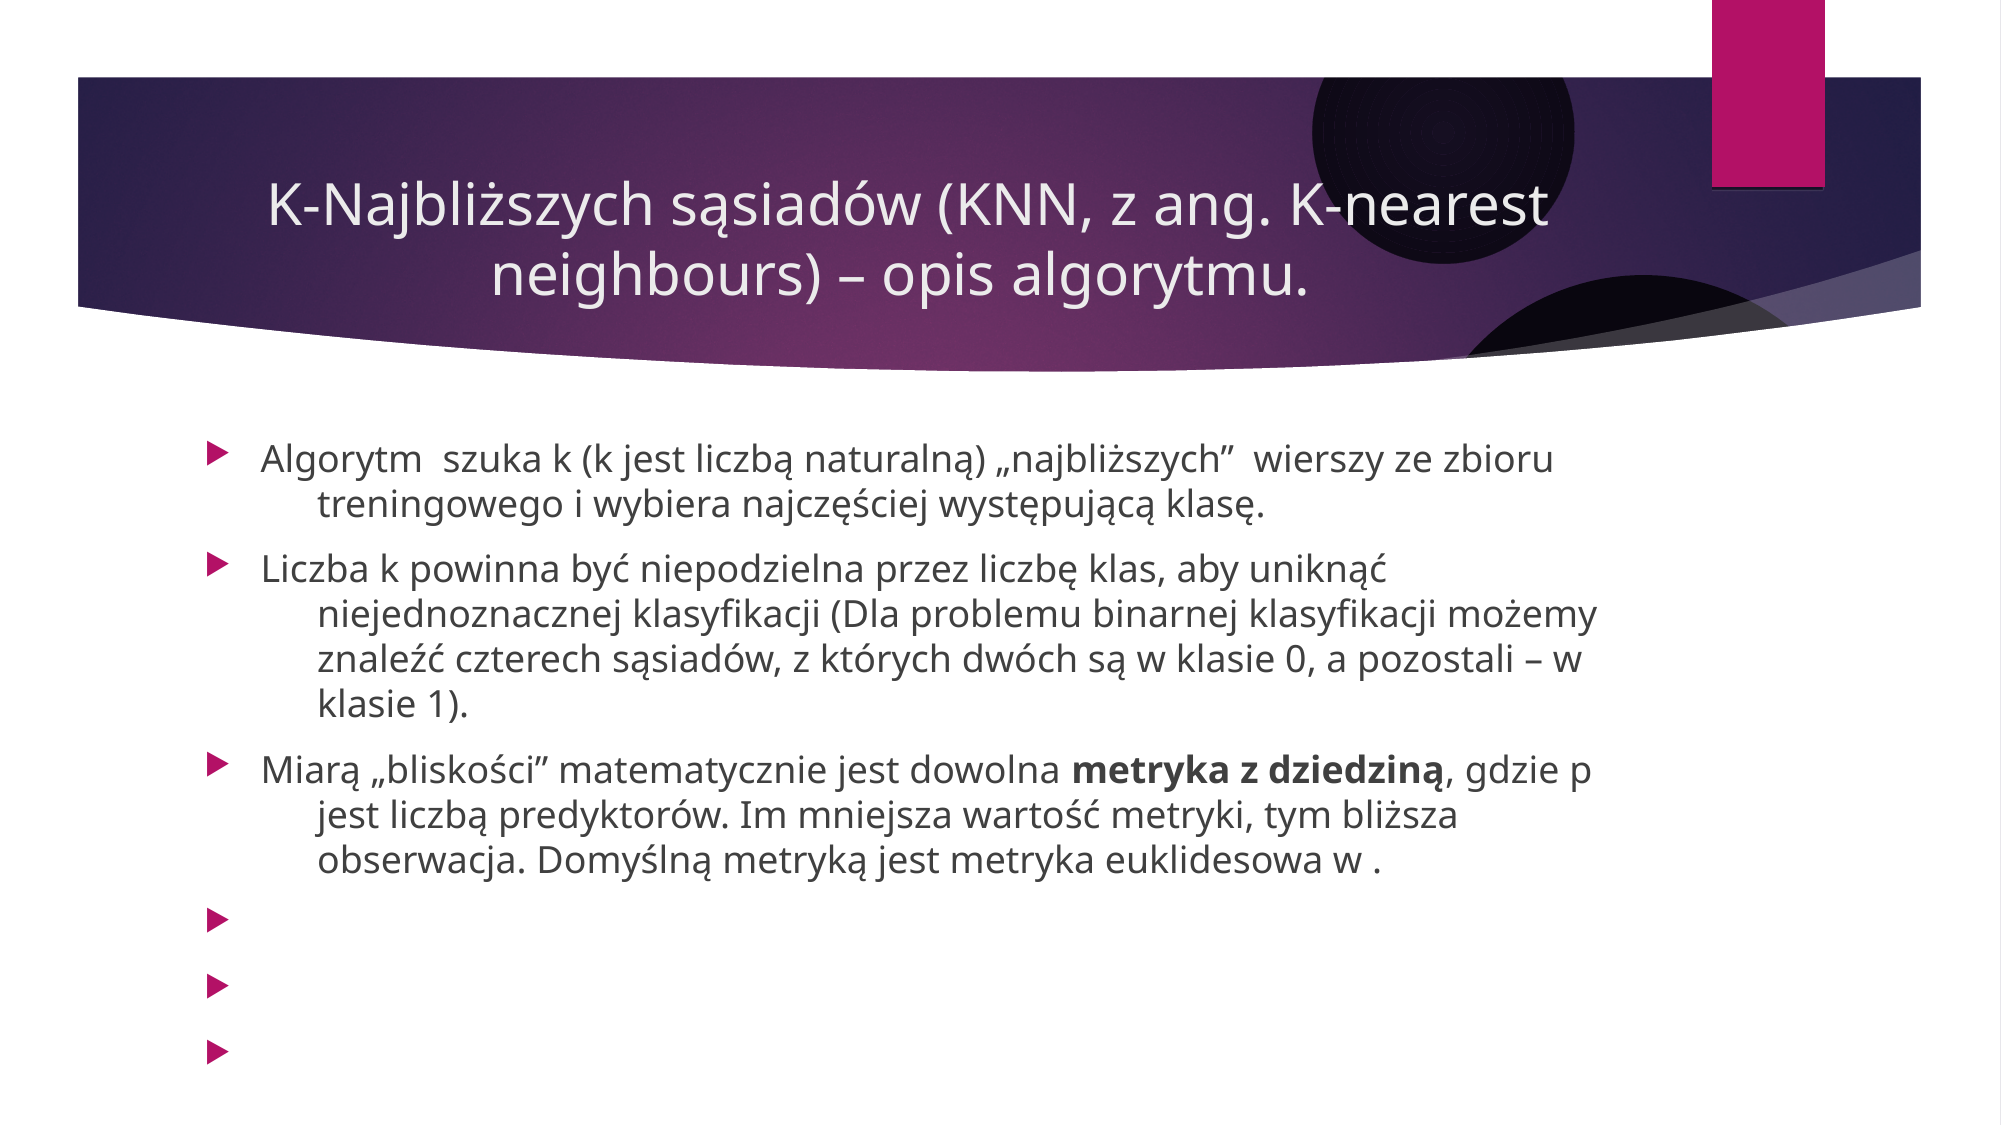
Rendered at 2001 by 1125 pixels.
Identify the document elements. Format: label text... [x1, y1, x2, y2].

list Algorytm szuka k (k jest liczbą naturalną) „najbliższych” wierszy ze zbioru treningowego i wybiera najczęściej występującą klasę. Liczba k powinna być niepodzielna przez liczbę klas, aby uniknąć niejednoznacznej klasyfikacji (Dla problemu binarnej klasyfikacji możemy znaleźć czterech sąsiadów, z których dwóch są w klasie 0, a pozostali – w klasie 1). Miarą „bliskości” matematycznie jest dowolna metryka z dziedziną, gdzie p jest liczbą predyktorów. Im mniejsza wartość metryki, tym bliższa obserwacja. Domyślną metryką jest metryka euklidesowa w . [189, 427, 1638, 988]
title K-Najbliższych sąsiadów (KNN, z ang. K-nearest neighbours) – opis algorytmu. [189, 159, 1627, 276]
